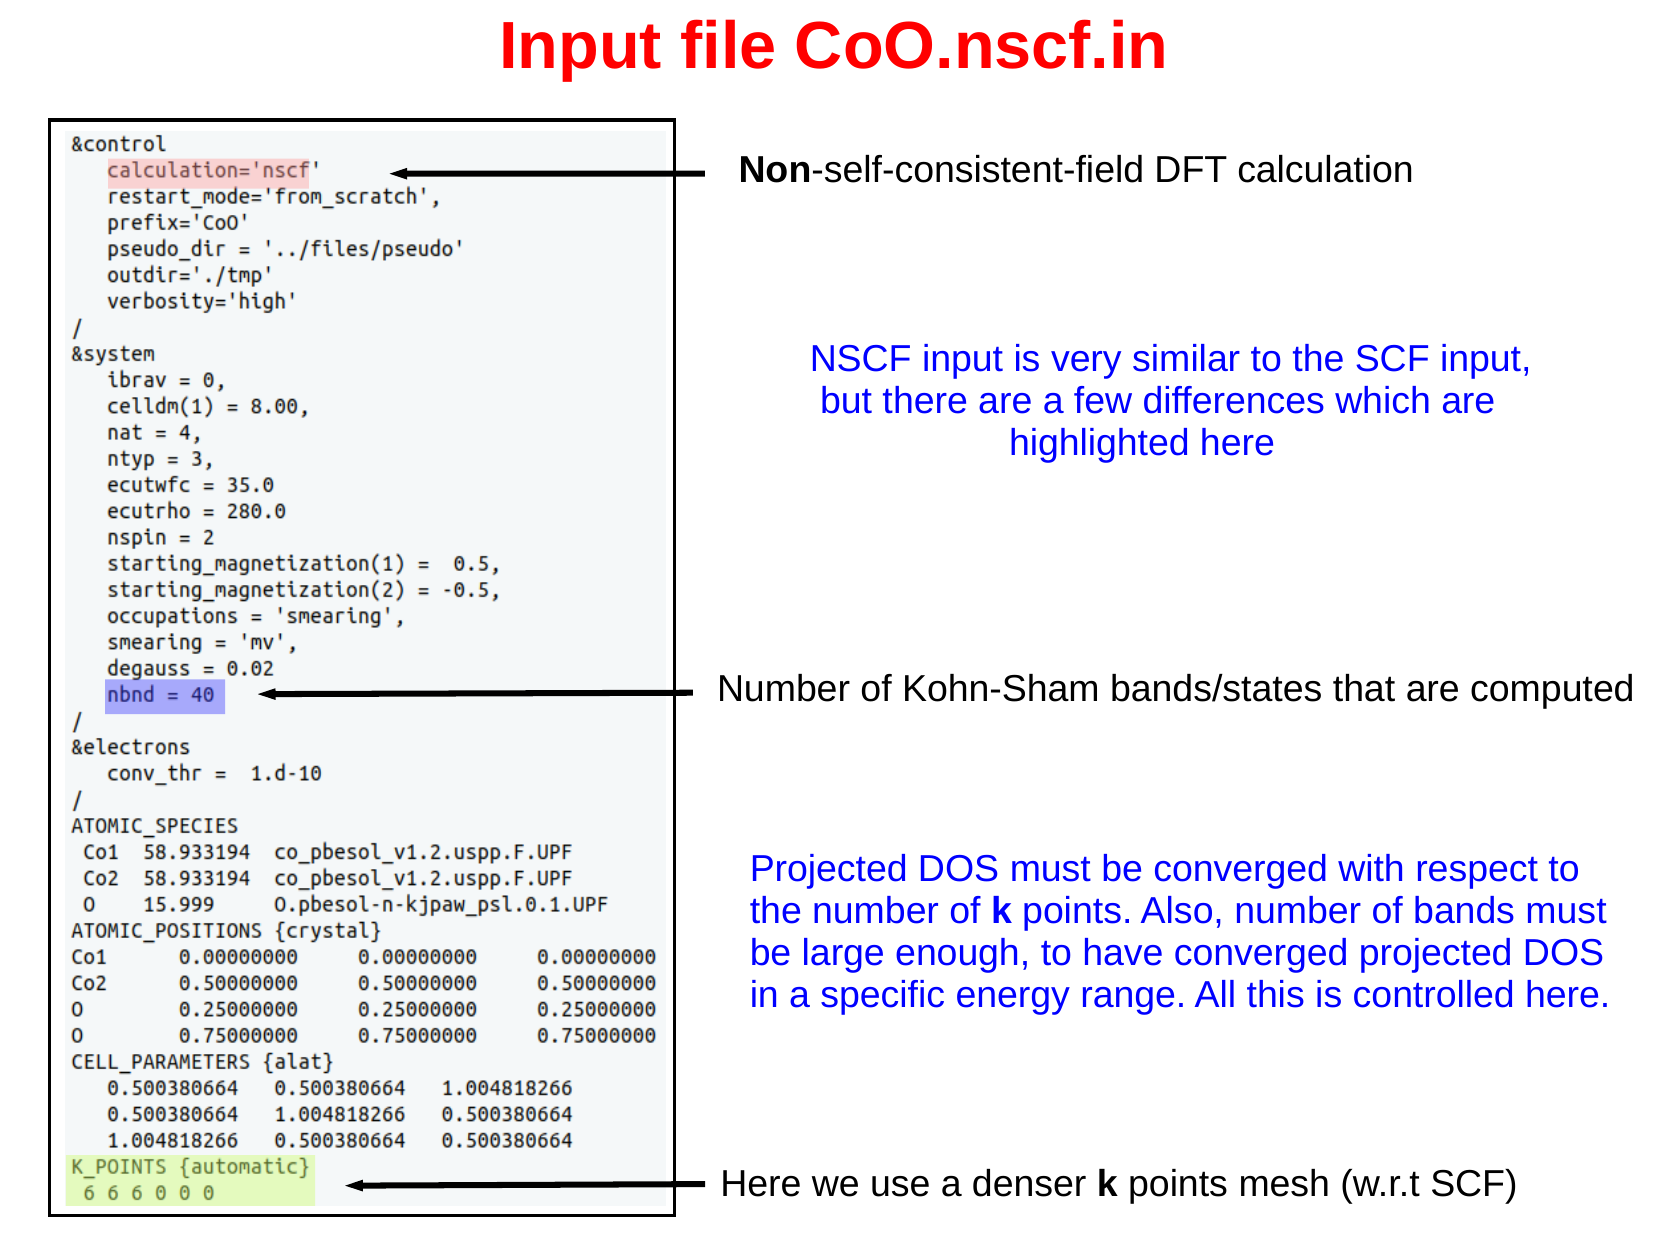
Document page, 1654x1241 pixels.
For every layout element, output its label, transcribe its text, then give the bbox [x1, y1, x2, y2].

text_box [105, 679, 226, 715]
text_box Here we use a denser k points mesh (w.r.t SCF) [705, 1155, 1538, 1212]
picture [65, 131, 666, 1206]
text_box [65, 1155, 316, 1206]
text_box NSCF input is very similar to the SCF input, but there are a few differences which are highlighted here [795, 330, 1555, 476]
text_box Non-self-consistent-field DFT calculation [723, 140, 1431, 198]
title Input file CoO.nscf.in [90, 0, 1579, 88]
text_box Projected DOS must be converged with respect to the number of k points. Also, number of bands must be large enough, to have converged projected DOS in a specific energy range. All this is controlled here. [735, 840, 1633, 1023]
text_box [108, 158, 309, 189]
text_box Number of Kohn-Sham bands/states that are computed [702, 660, 1653, 717]
